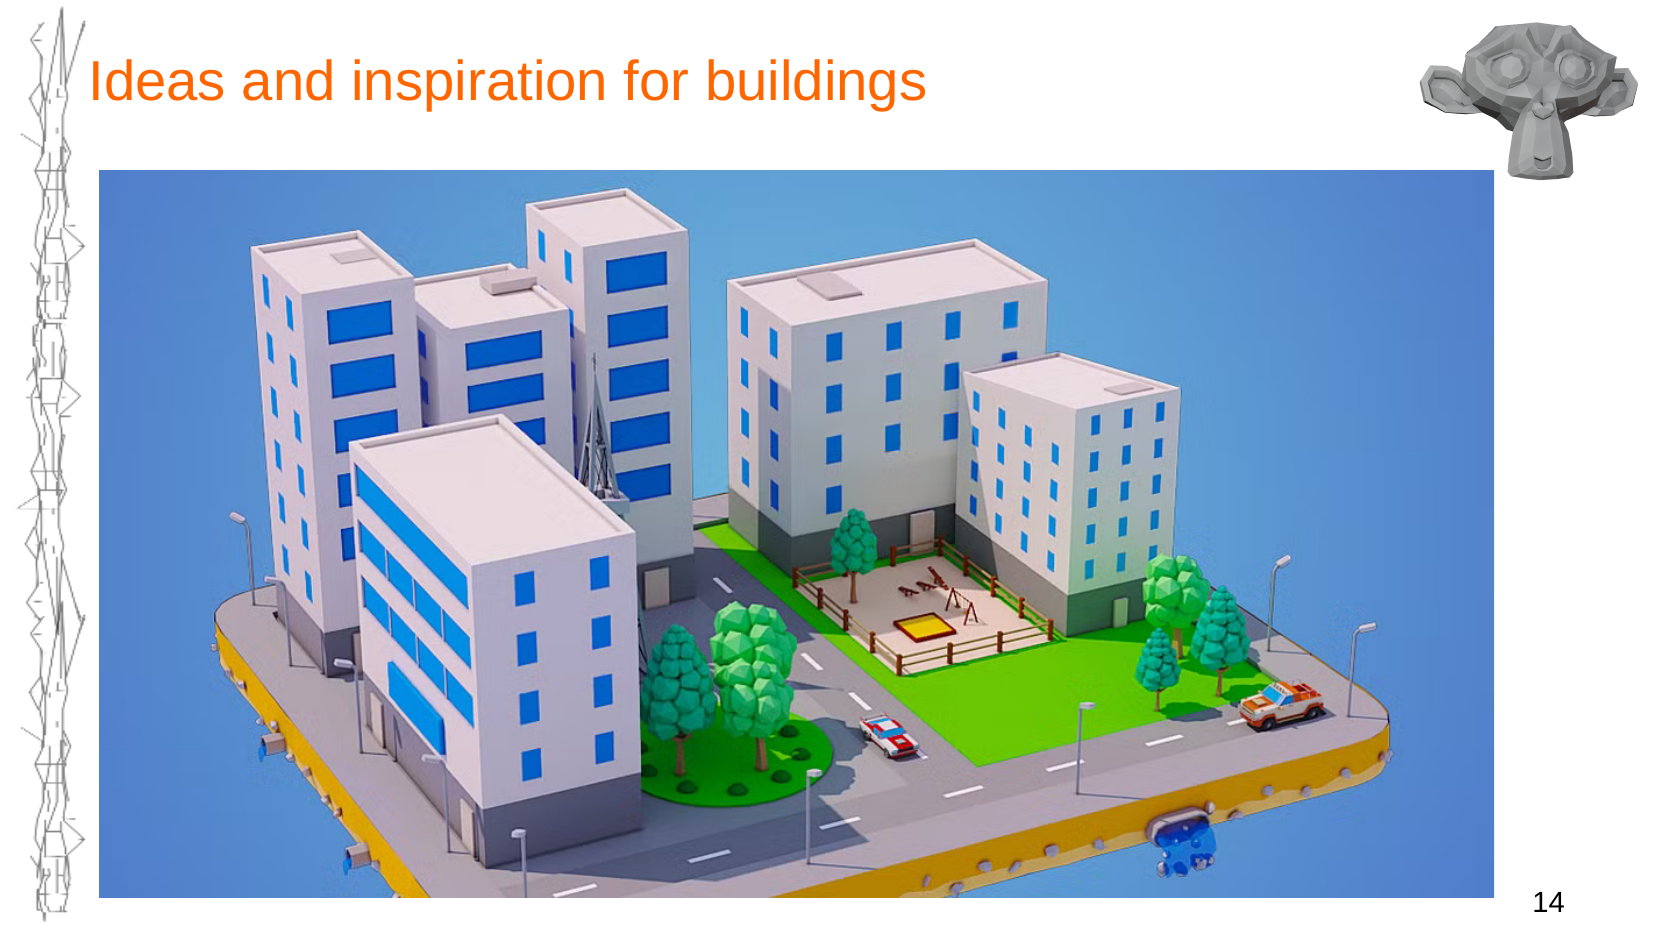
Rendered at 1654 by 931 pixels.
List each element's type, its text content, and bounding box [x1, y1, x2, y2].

picture [99, 11, 1645, 898]
title Ideas and inspiration for buildings [88, 29, 1447, 133]
